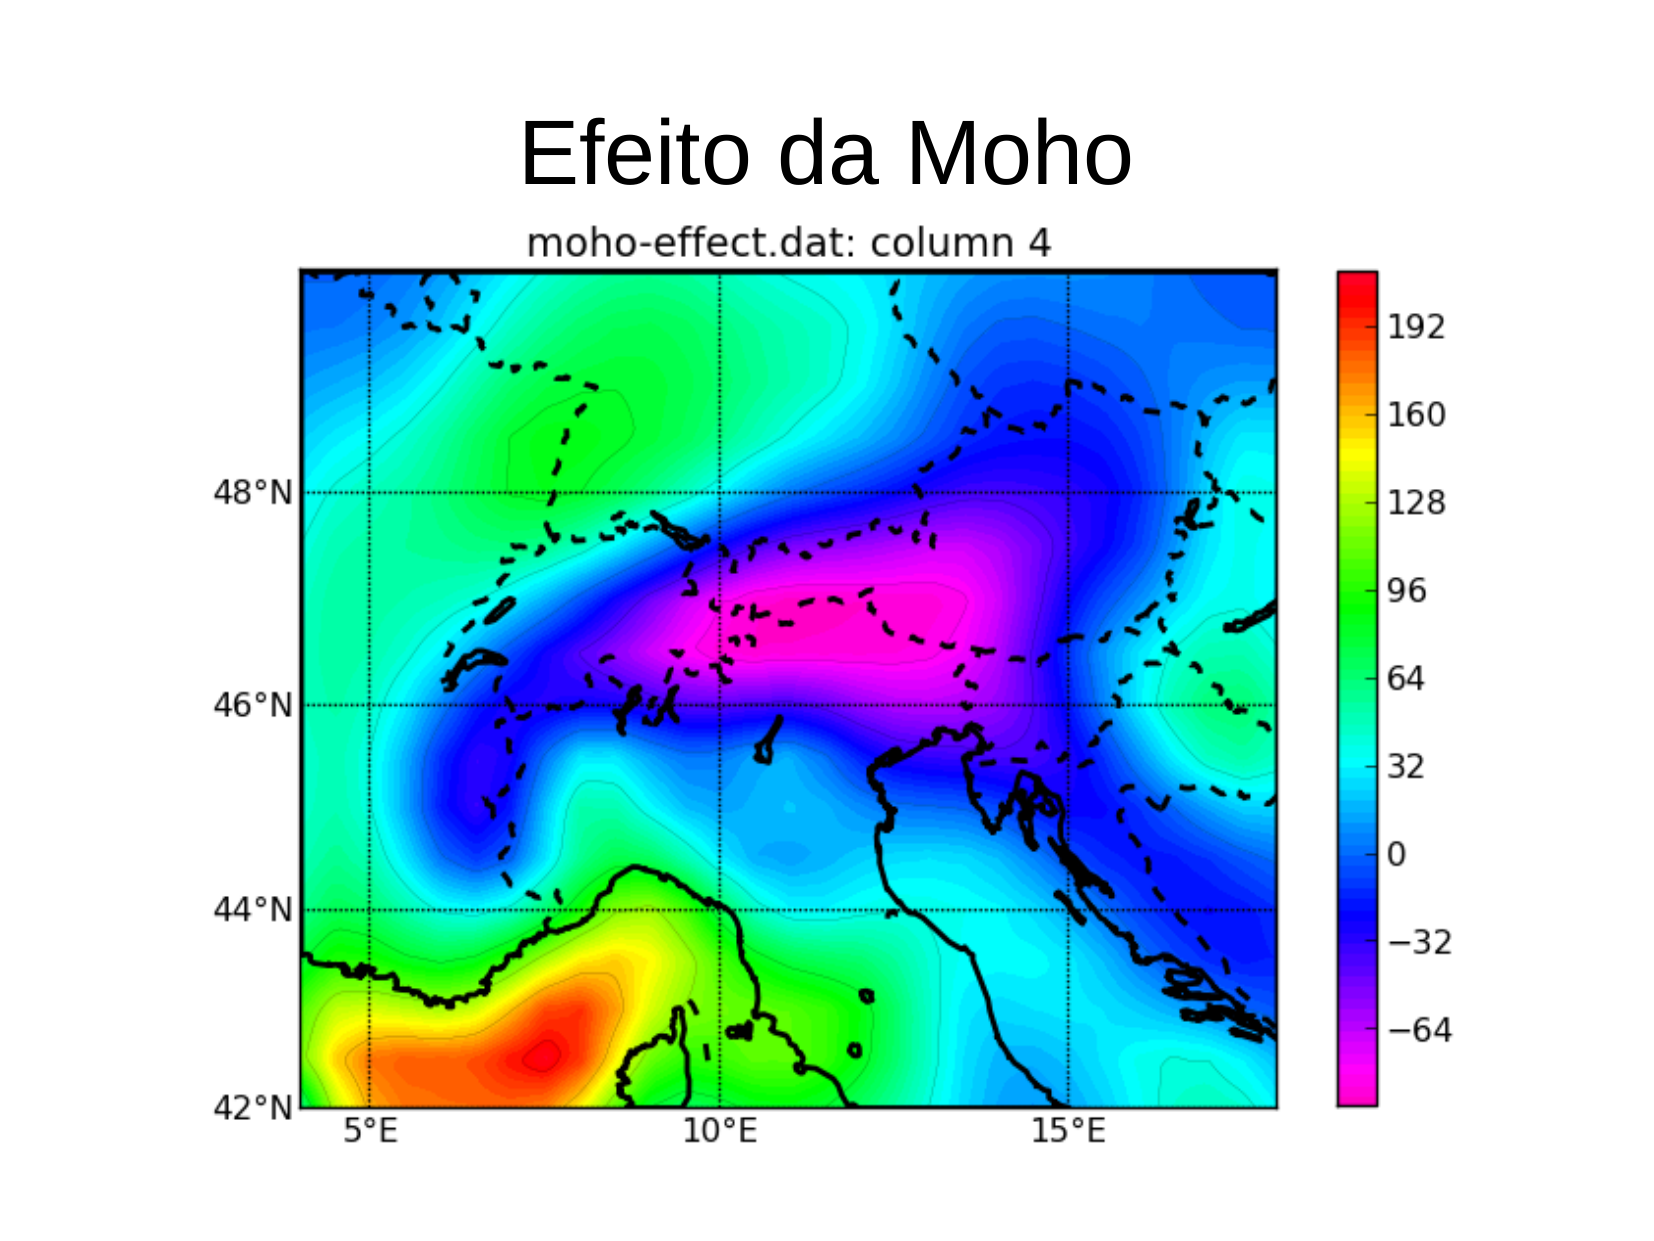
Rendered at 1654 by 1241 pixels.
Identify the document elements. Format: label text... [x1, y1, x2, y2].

picture [105, 77, 1654, 1241]
title Efeito da Moho [82, 49, 1571, 257]
